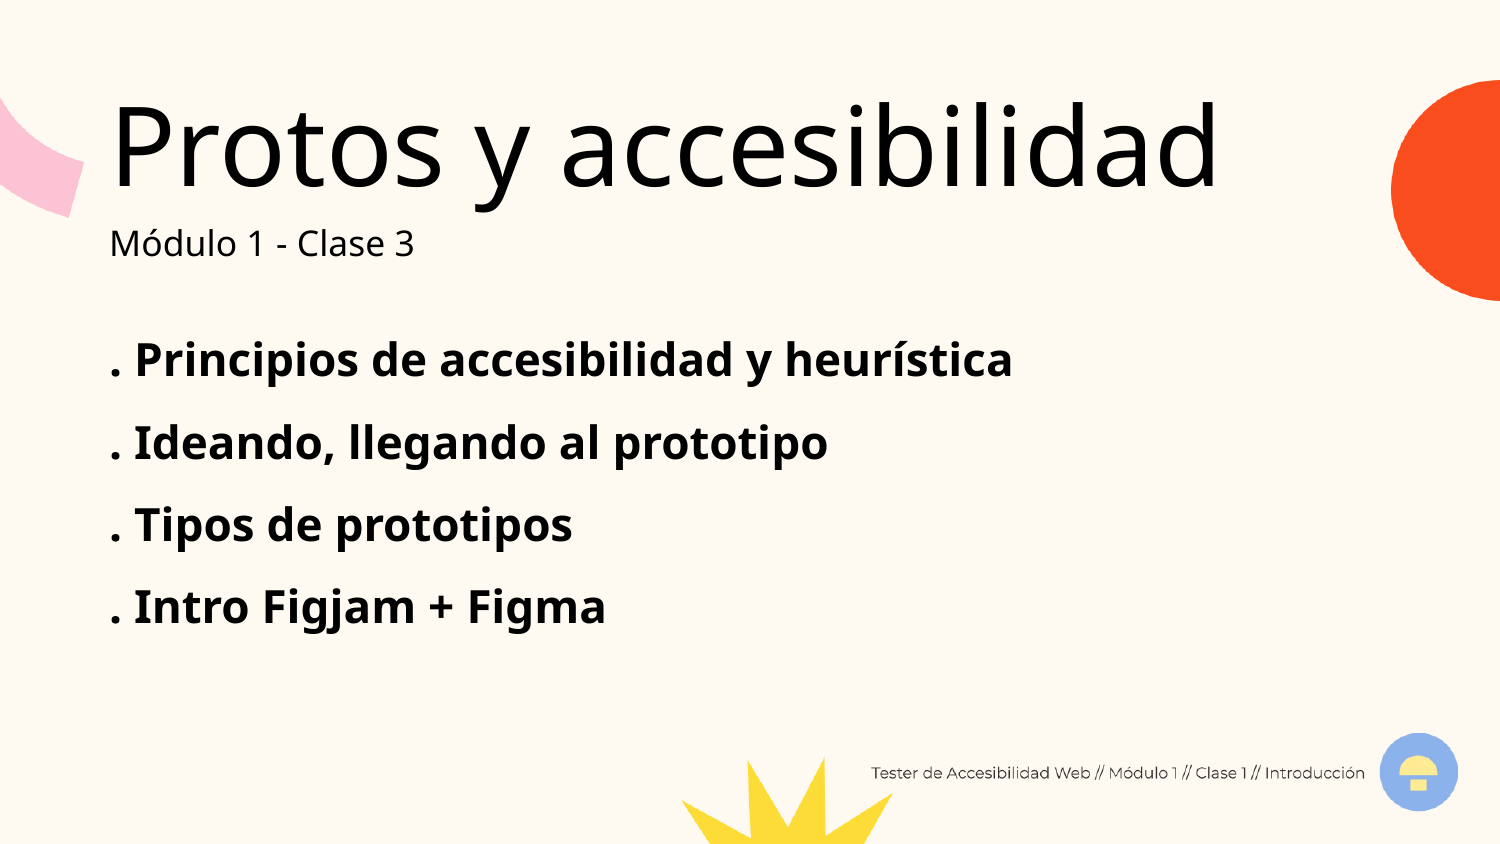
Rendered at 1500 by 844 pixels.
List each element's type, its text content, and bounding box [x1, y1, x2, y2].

text_box . Principios de accesibilidad y heurística . Ideando, llegando al prototipo . Tipos de prototipos . Intro Figjam + Figma [94, 288, 1377, 698]
text_box Módulo 1 - Clase 3 [94, 205, 980, 279]
picture [0, 0, 1500, 844]
text_box Protos y accesibilidad [94, 61, 1444, 224]
